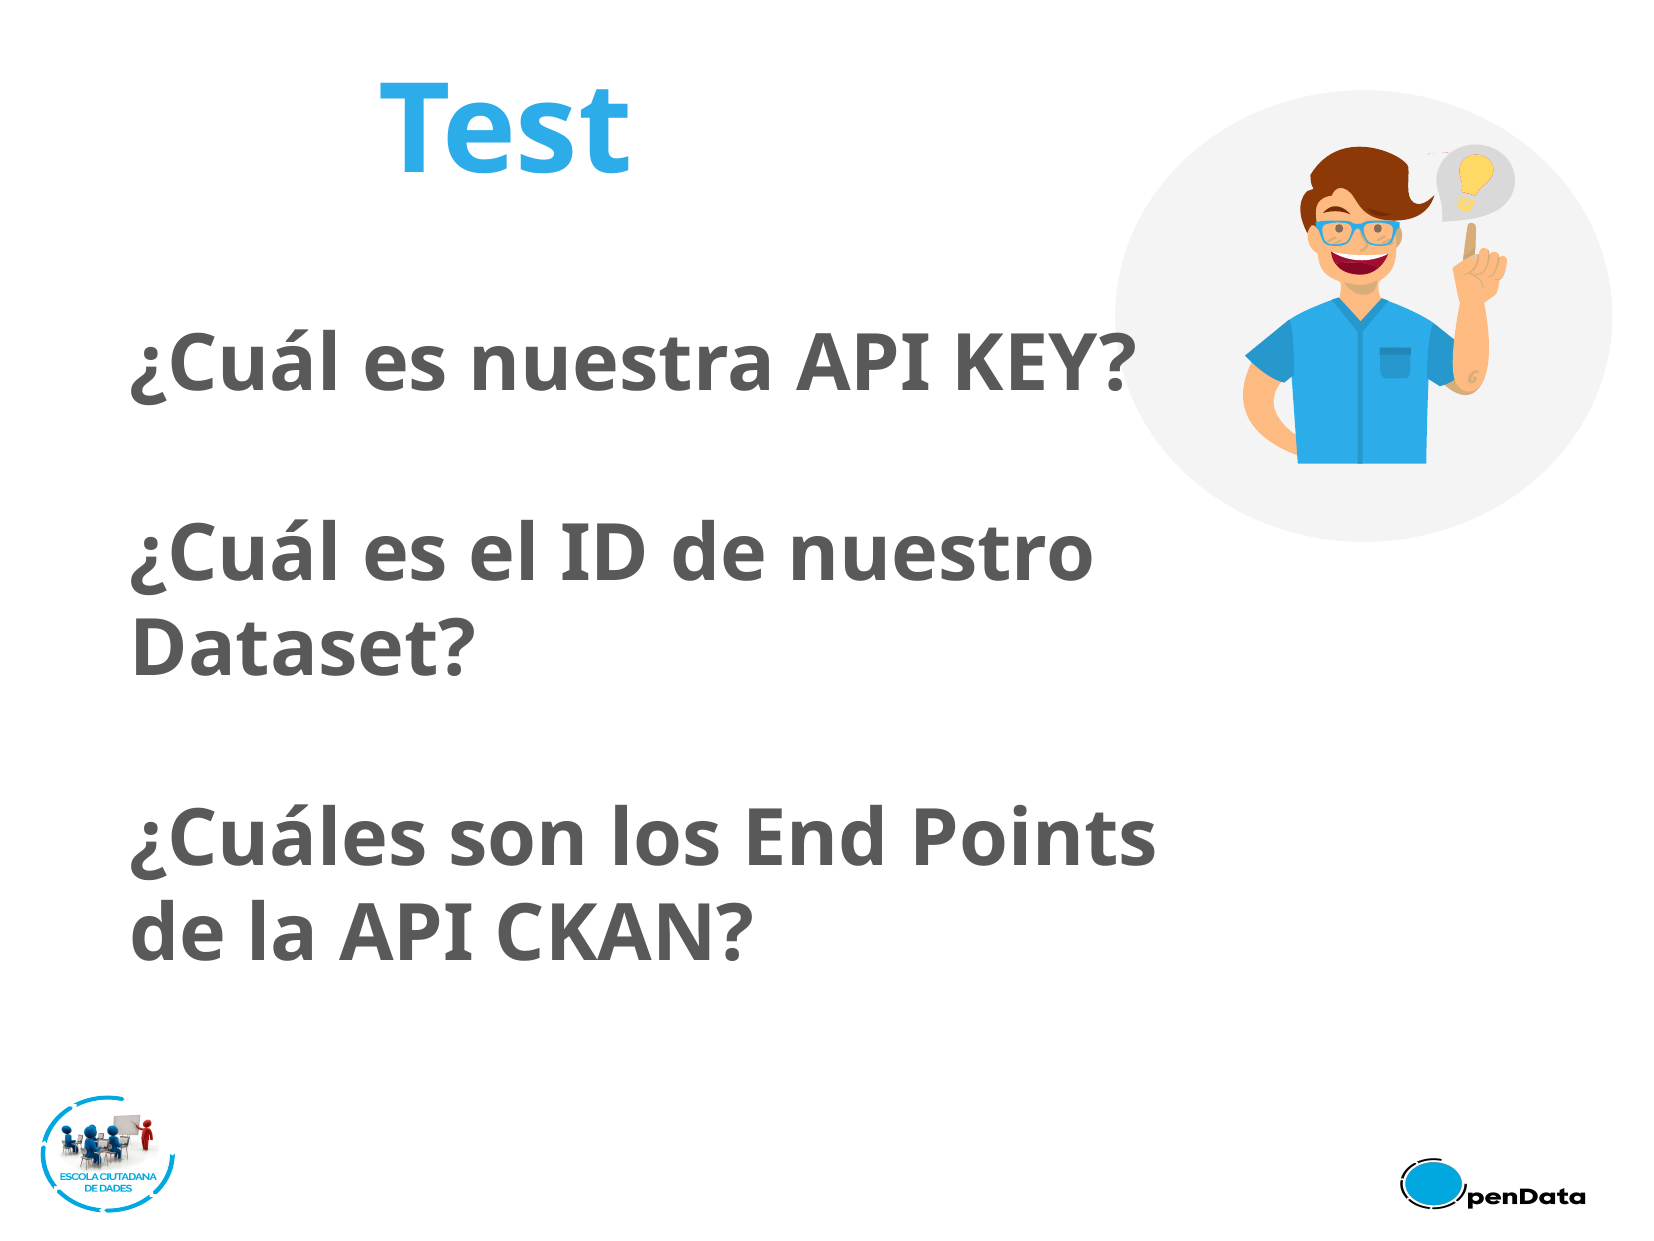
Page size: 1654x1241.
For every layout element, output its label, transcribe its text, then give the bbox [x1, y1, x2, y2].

text_box Test [0, 32, 1012, 227]
picture [17, 1075, 198, 1233]
text_box ¿Cuál es nuestra API KEY? ¿Cuál es el ID de nuestro Dataset? ¿Cuáles son los End Points de la API CKAN? [114, 296, 1209, 706]
picture [1395, 1154, 1600, 1216]
text_box [1116, 90, 1613, 542]
